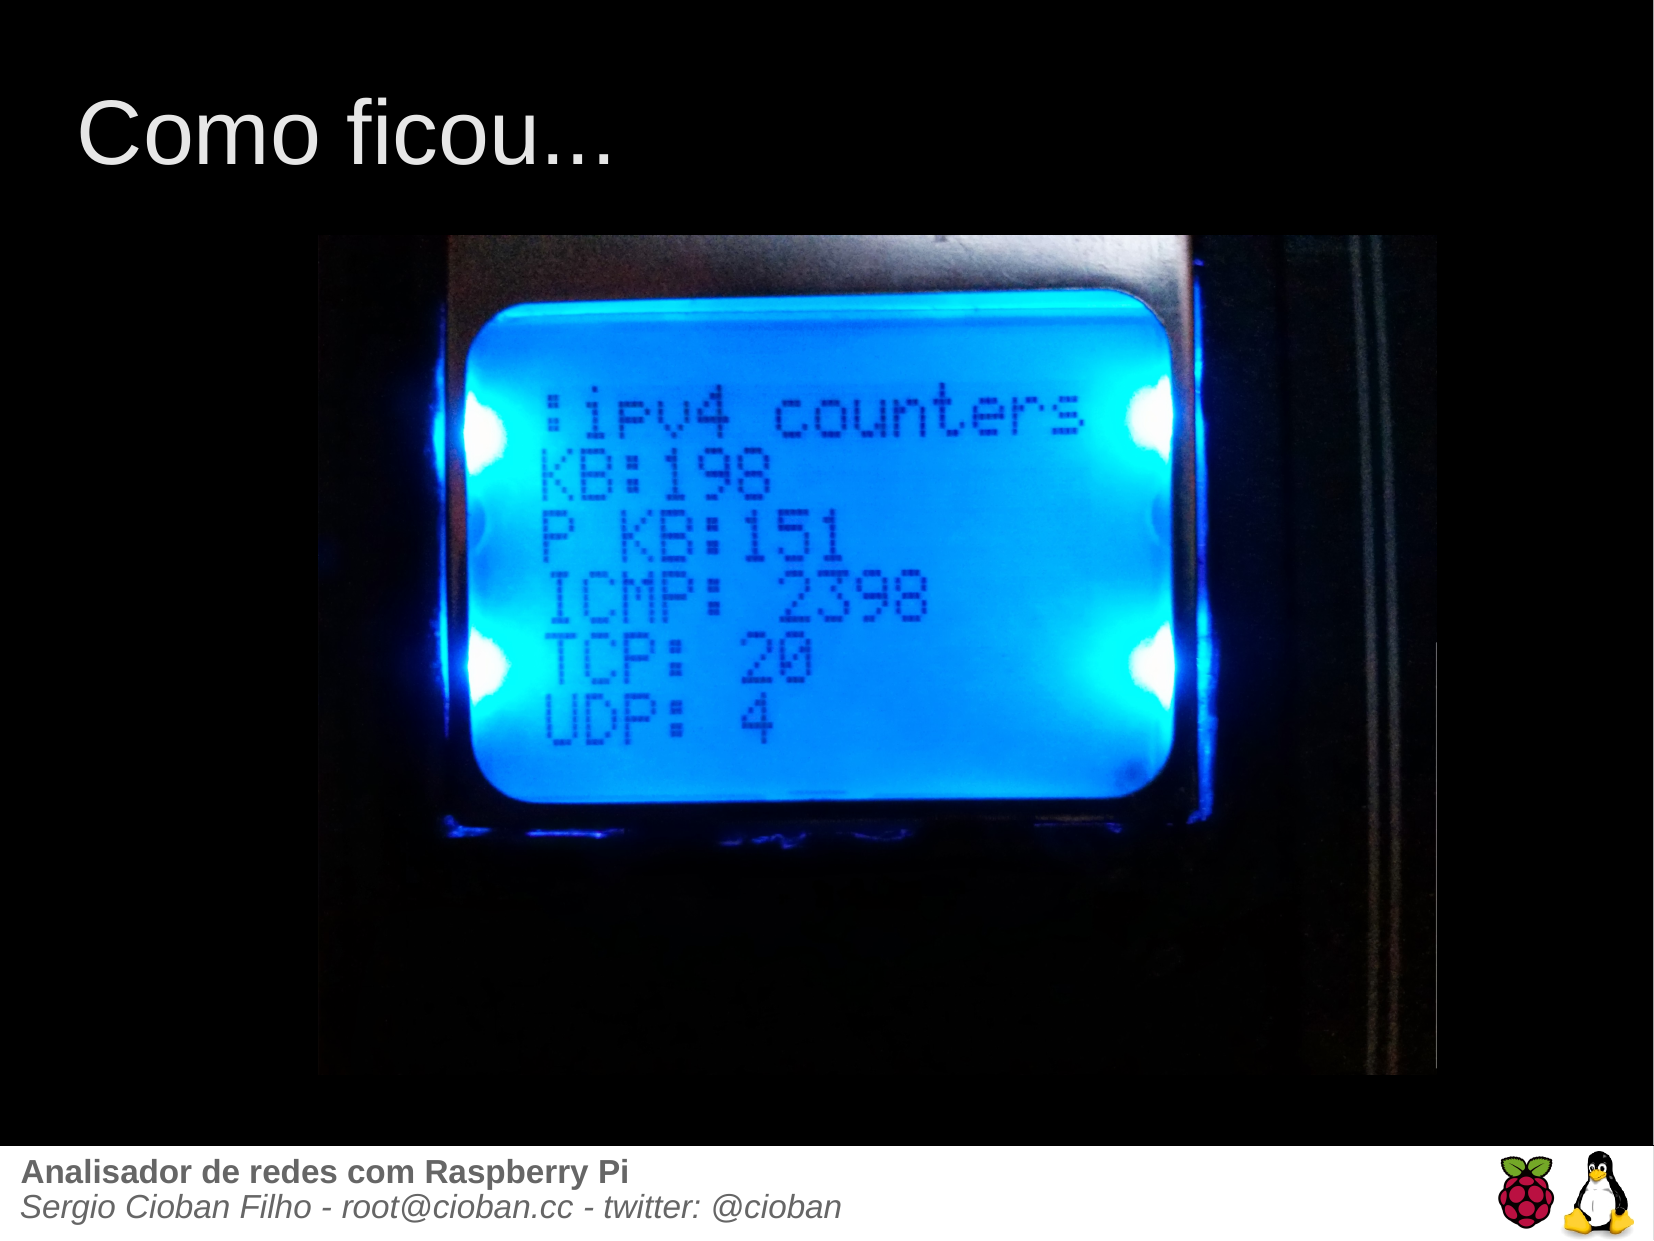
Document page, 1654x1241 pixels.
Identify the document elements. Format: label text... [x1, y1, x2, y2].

picture [1476, 1147, 1634, 1240]
title Como ficou... [76, 29, 1565, 237]
picture [318, 235, 1437, 1075]
